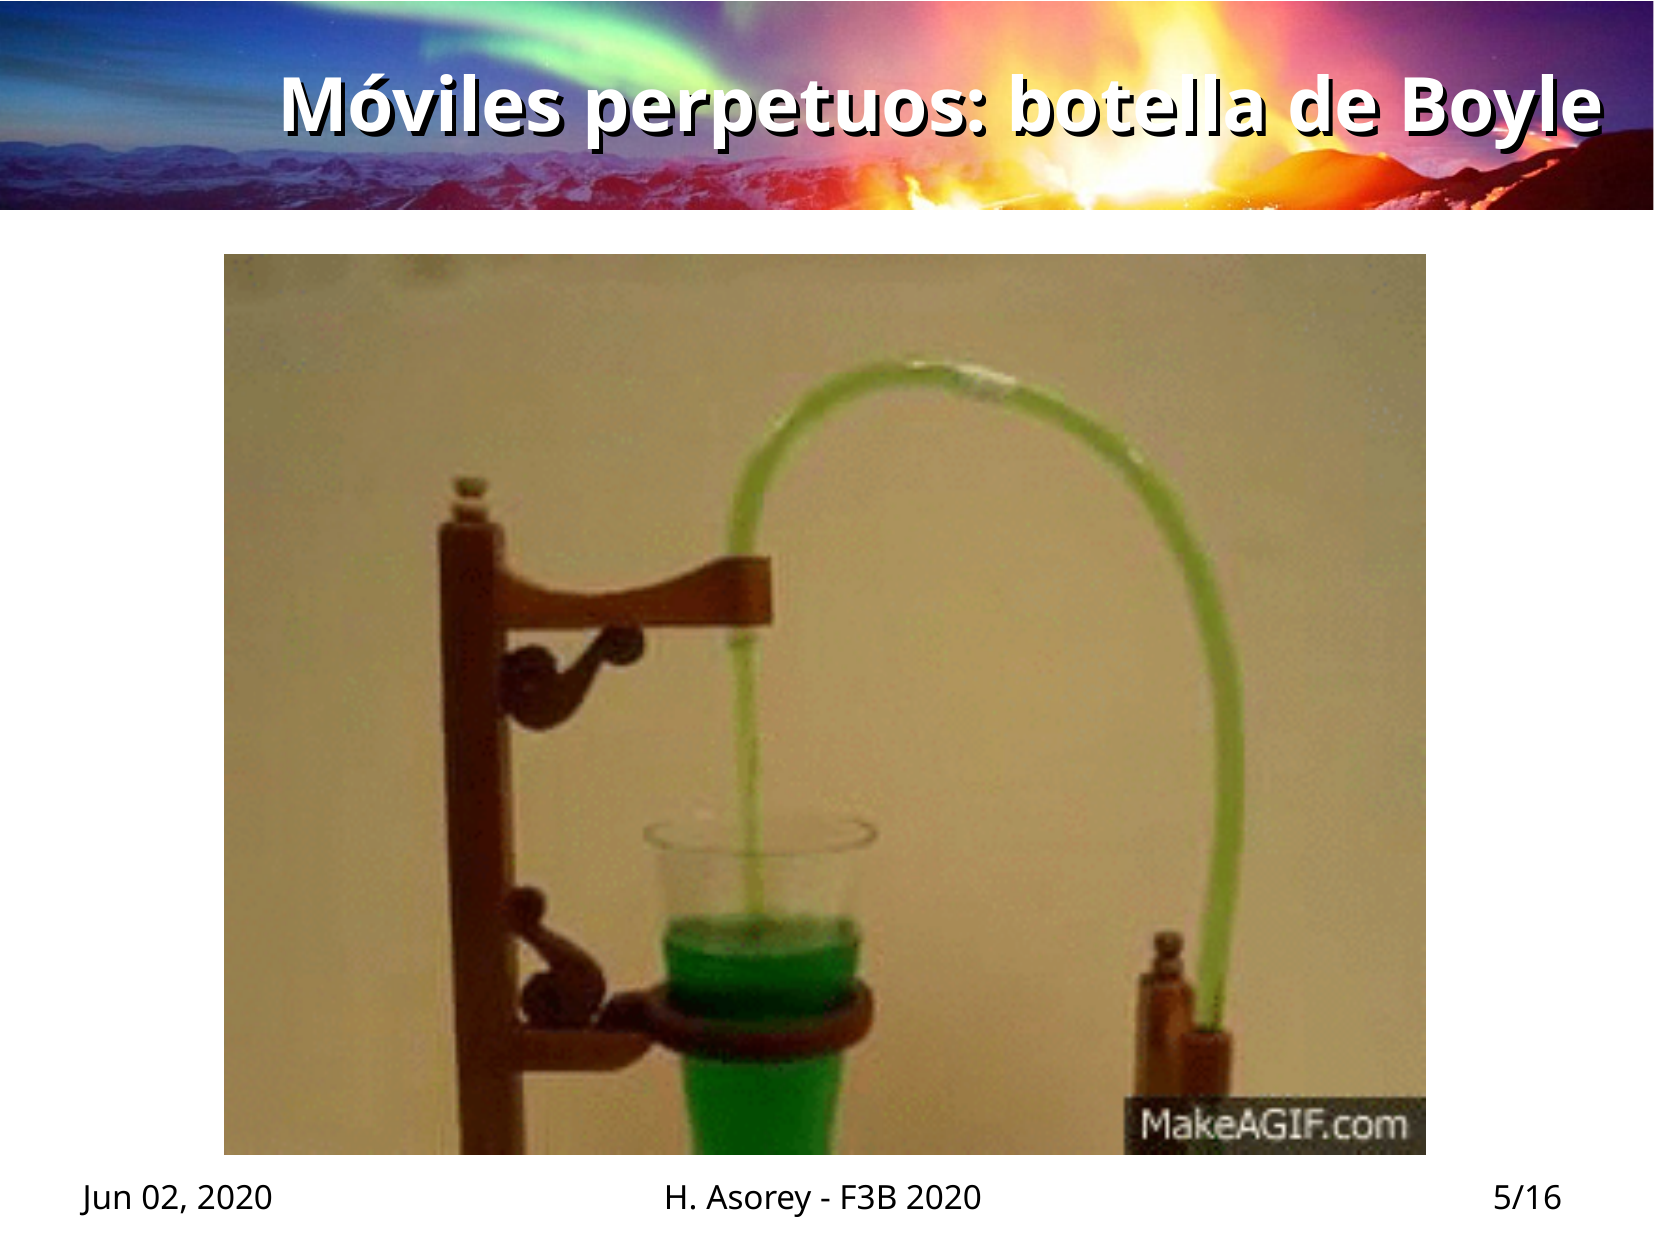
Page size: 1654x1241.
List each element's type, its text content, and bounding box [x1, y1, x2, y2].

title Móviles perpetuos: botella de Boyle [45, 15, 1606, 191]
picture [224, 254, 1426, 1156]
picture [0, 1, 1654, 210]
